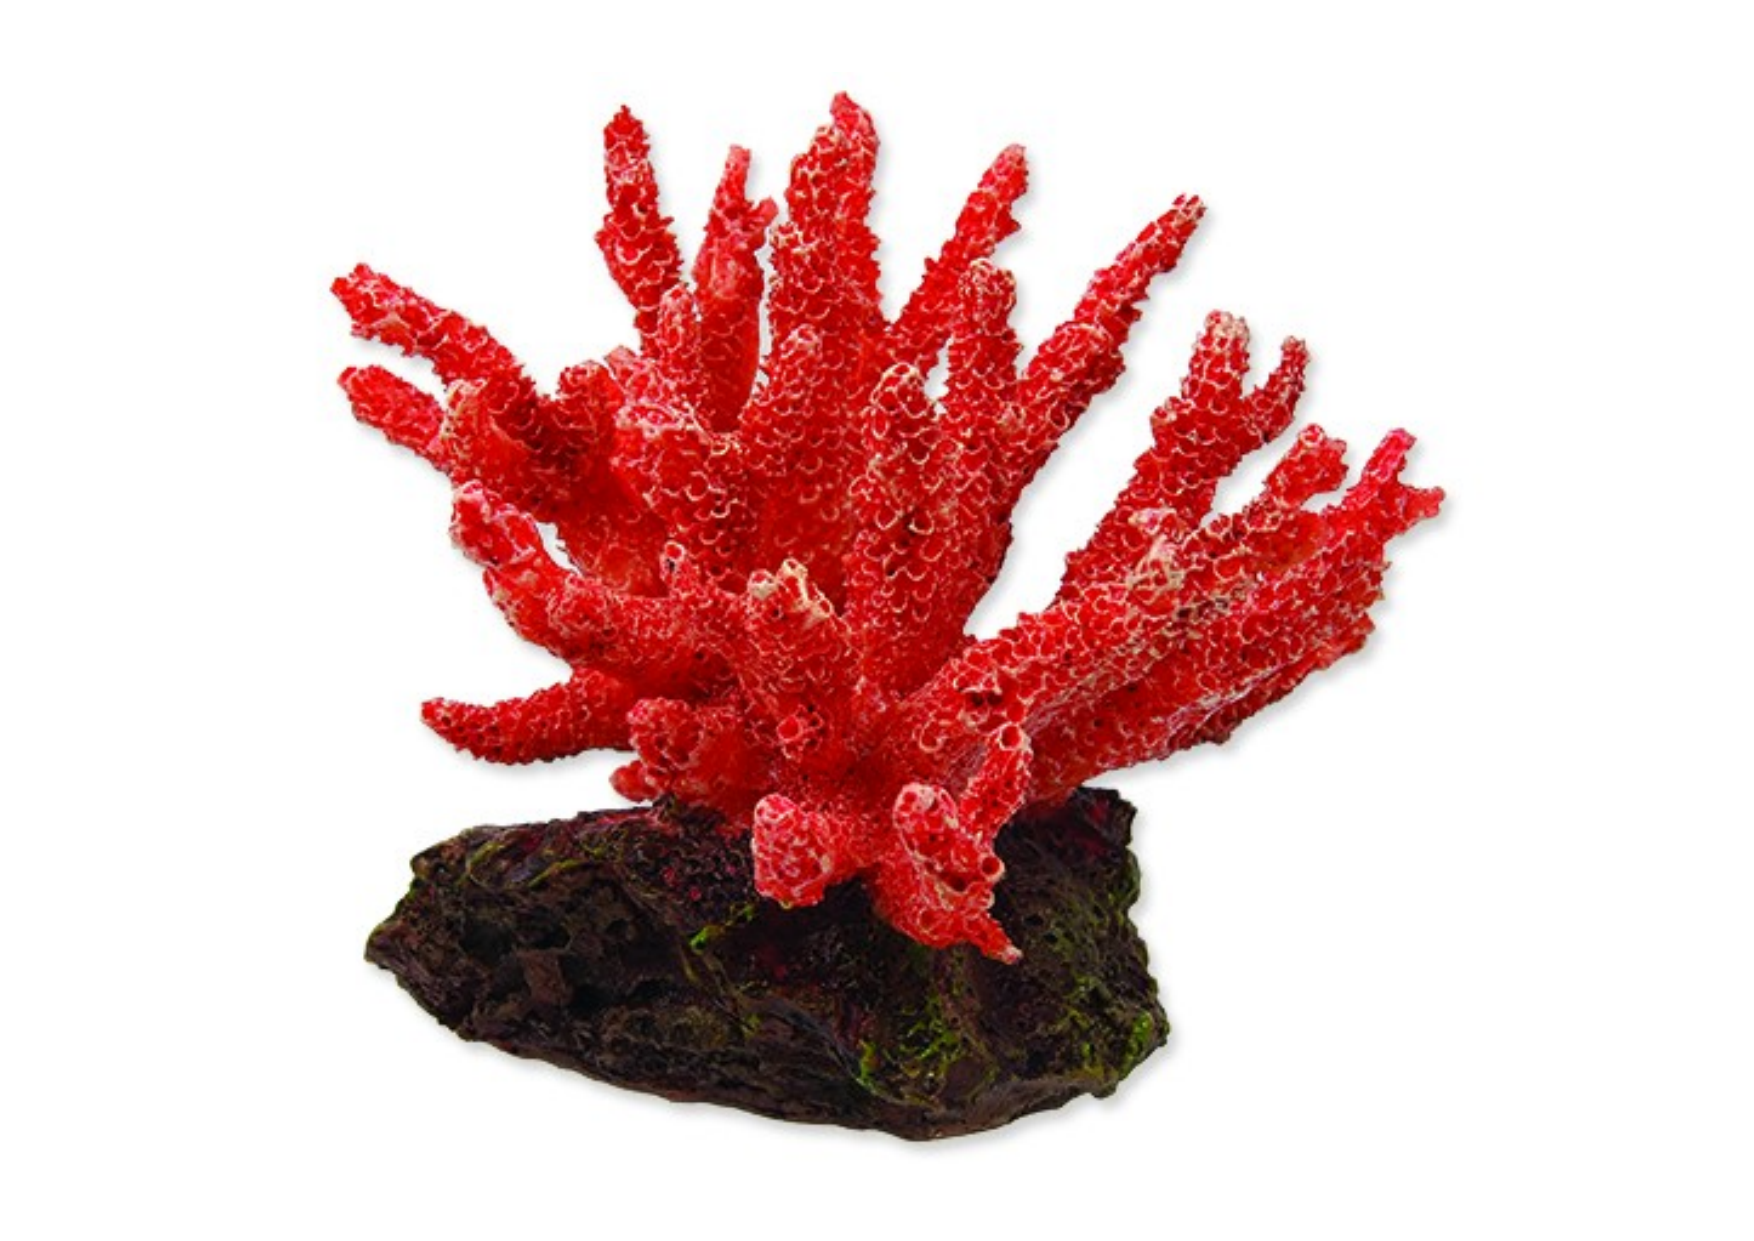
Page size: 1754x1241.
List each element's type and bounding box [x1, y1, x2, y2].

picture [163, 72, 1619, 1164]
